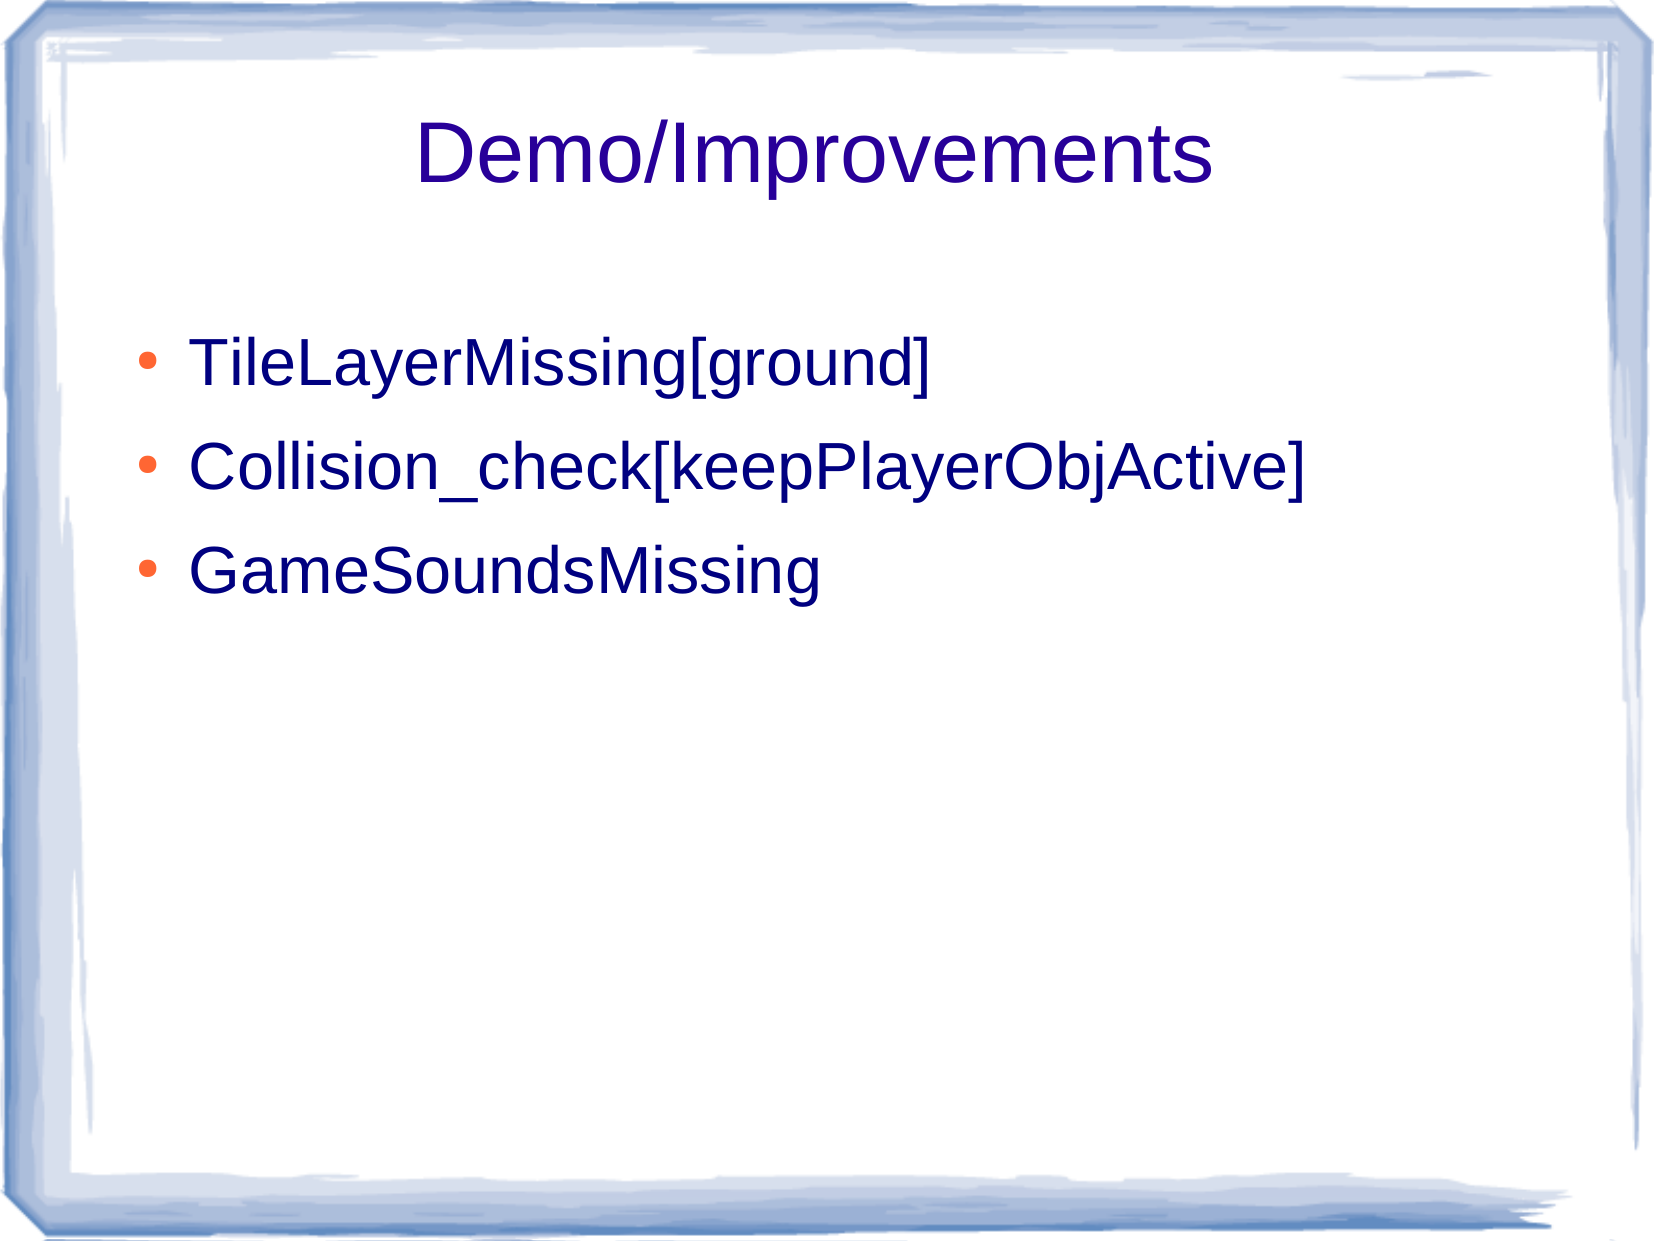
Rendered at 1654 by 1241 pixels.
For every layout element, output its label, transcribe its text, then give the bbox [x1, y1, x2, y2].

list TileLayerMissing[ground] Collision_check[keepPlayerObjActive] GameSoundsMissing [118, 324, 1571, 1004]
picture [0, 0, 1654, 1241]
title Demo/Improvements [82, 49, 1571, 257]
